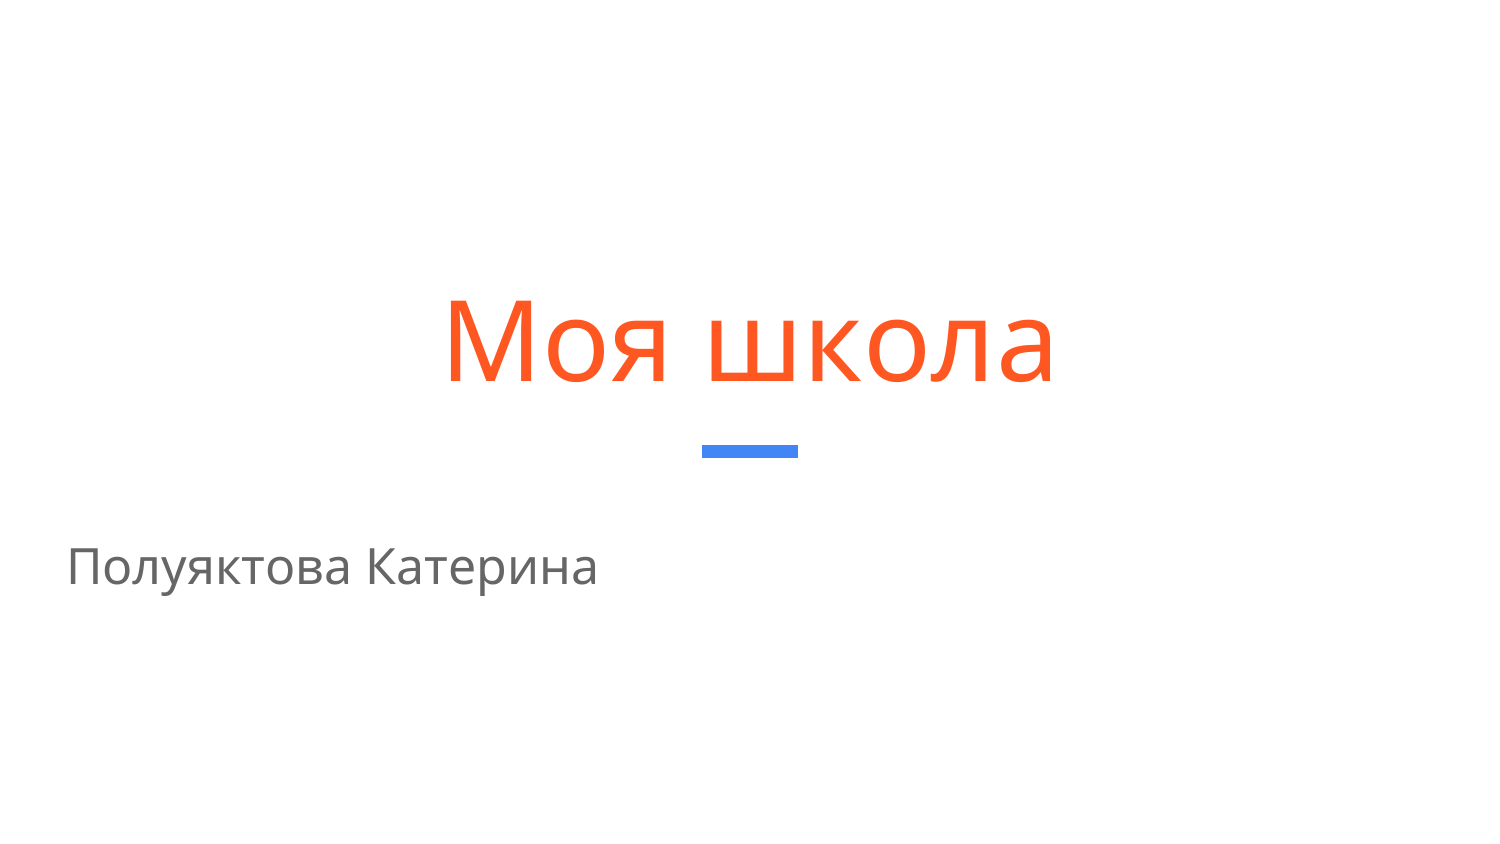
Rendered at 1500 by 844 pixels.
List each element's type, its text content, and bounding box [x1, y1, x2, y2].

subtitle Полуяктова Катерина [51, 519, 1449, 640]
title Моя школа [51, 97, 1449, 419]
